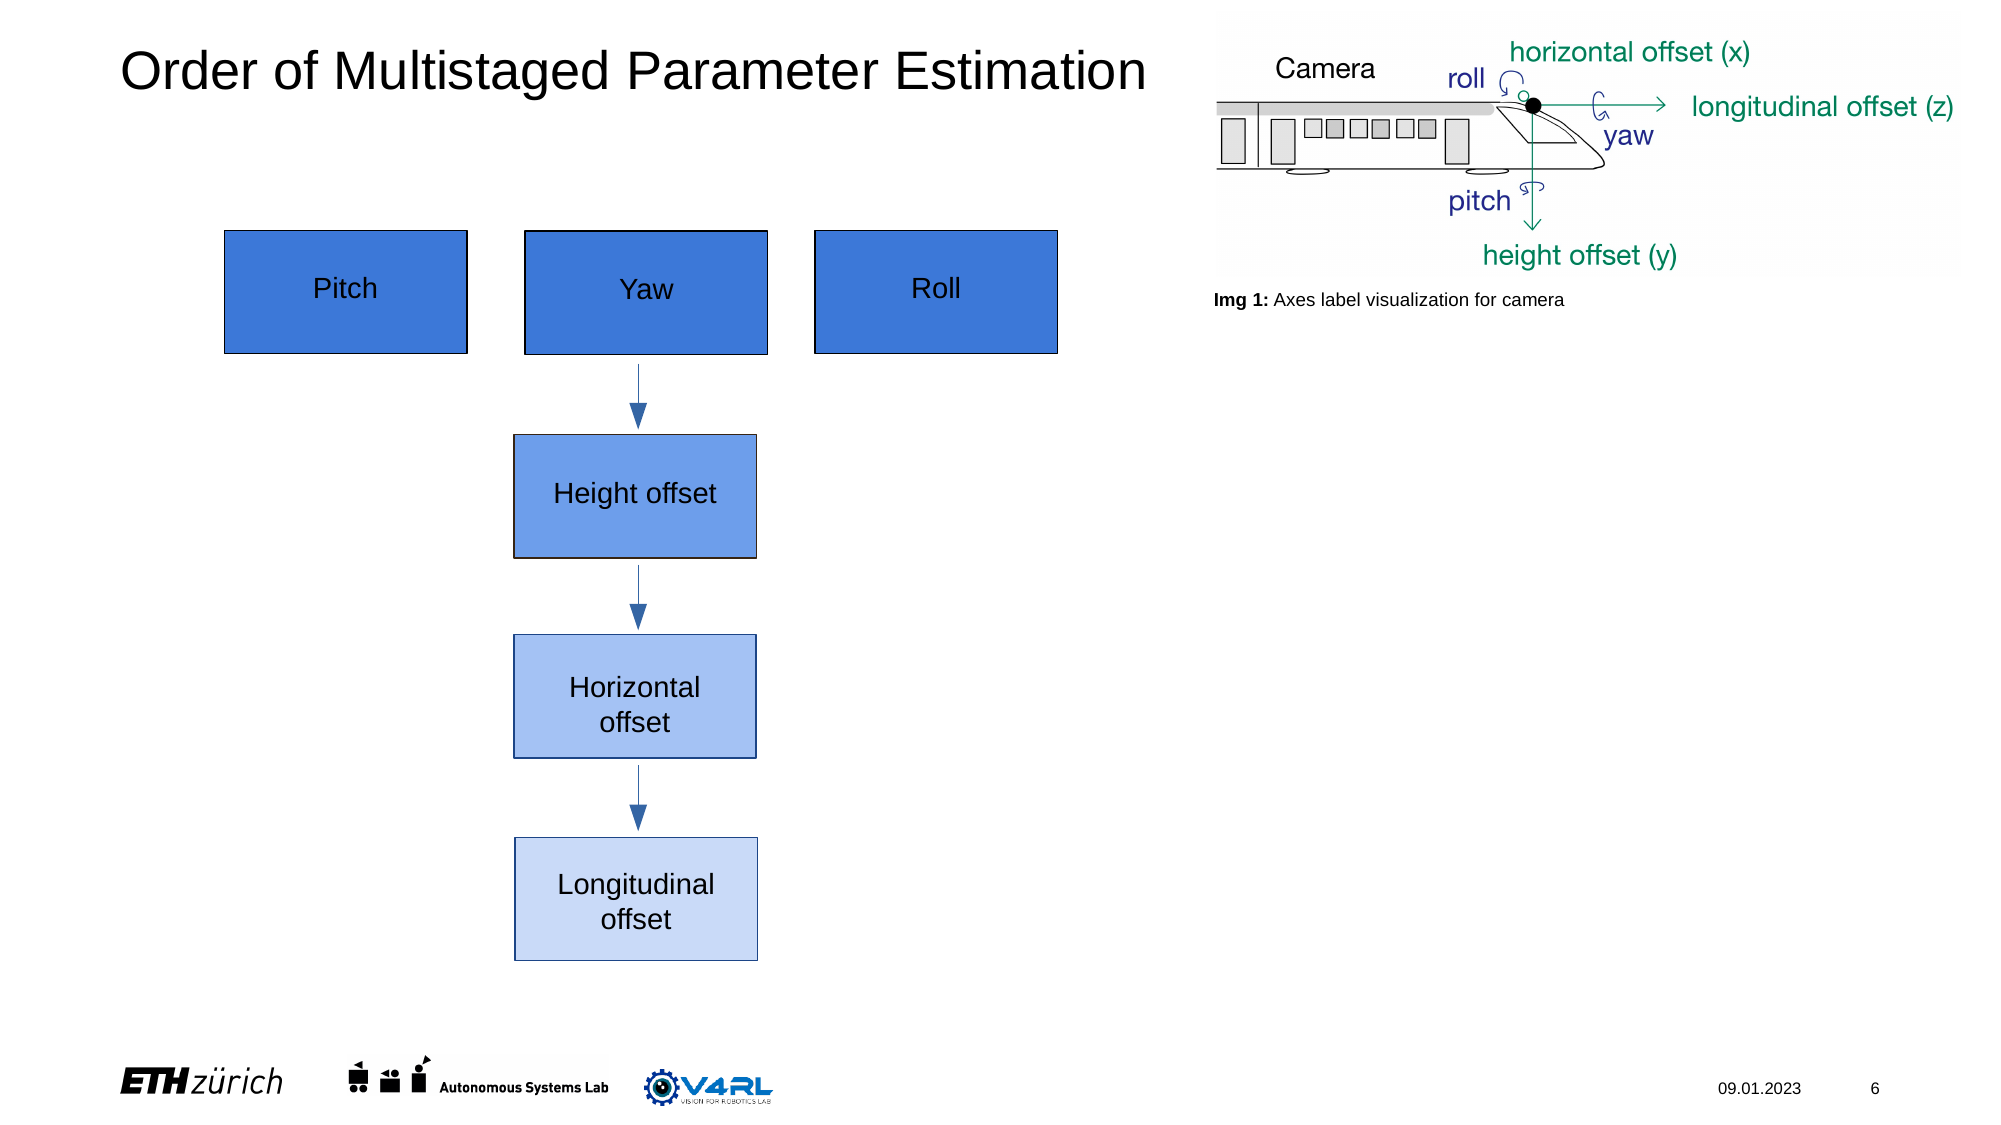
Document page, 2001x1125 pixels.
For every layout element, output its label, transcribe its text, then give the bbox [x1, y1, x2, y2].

slide_number 09.01.2023 [1718, 1069, 1819, 1106]
picture [644, 1069, 776, 1106]
text_box Roll [829, 254, 1043, 320]
slide_number <number> [1827, 1069, 1880, 1106]
text_box [224, 230, 467, 354]
picture [120, 1067, 282, 1094]
text_box [525, 231, 768, 355]
text_box [514, 837, 758, 961]
text_box Height offset [528, 459, 743, 525]
text_box Img 1: Axes label visualization for camera [1198, 272, 1809, 325]
picture [1216, 11, 1961, 277]
text_box Pitch [238, 254, 453, 320]
text_box Horizontal offset [528, 653, 742, 754]
title Order of Multistaged Parameter Estimation [120, 42, 1216, 191]
text_box [513, 634, 757, 758]
text_box [814, 230, 1058, 354]
text_box Yaw [539, 255, 754, 321]
text_box [514, 434, 757, 558]
text_box Longitudinal offset [529, 850, 744, 951]
